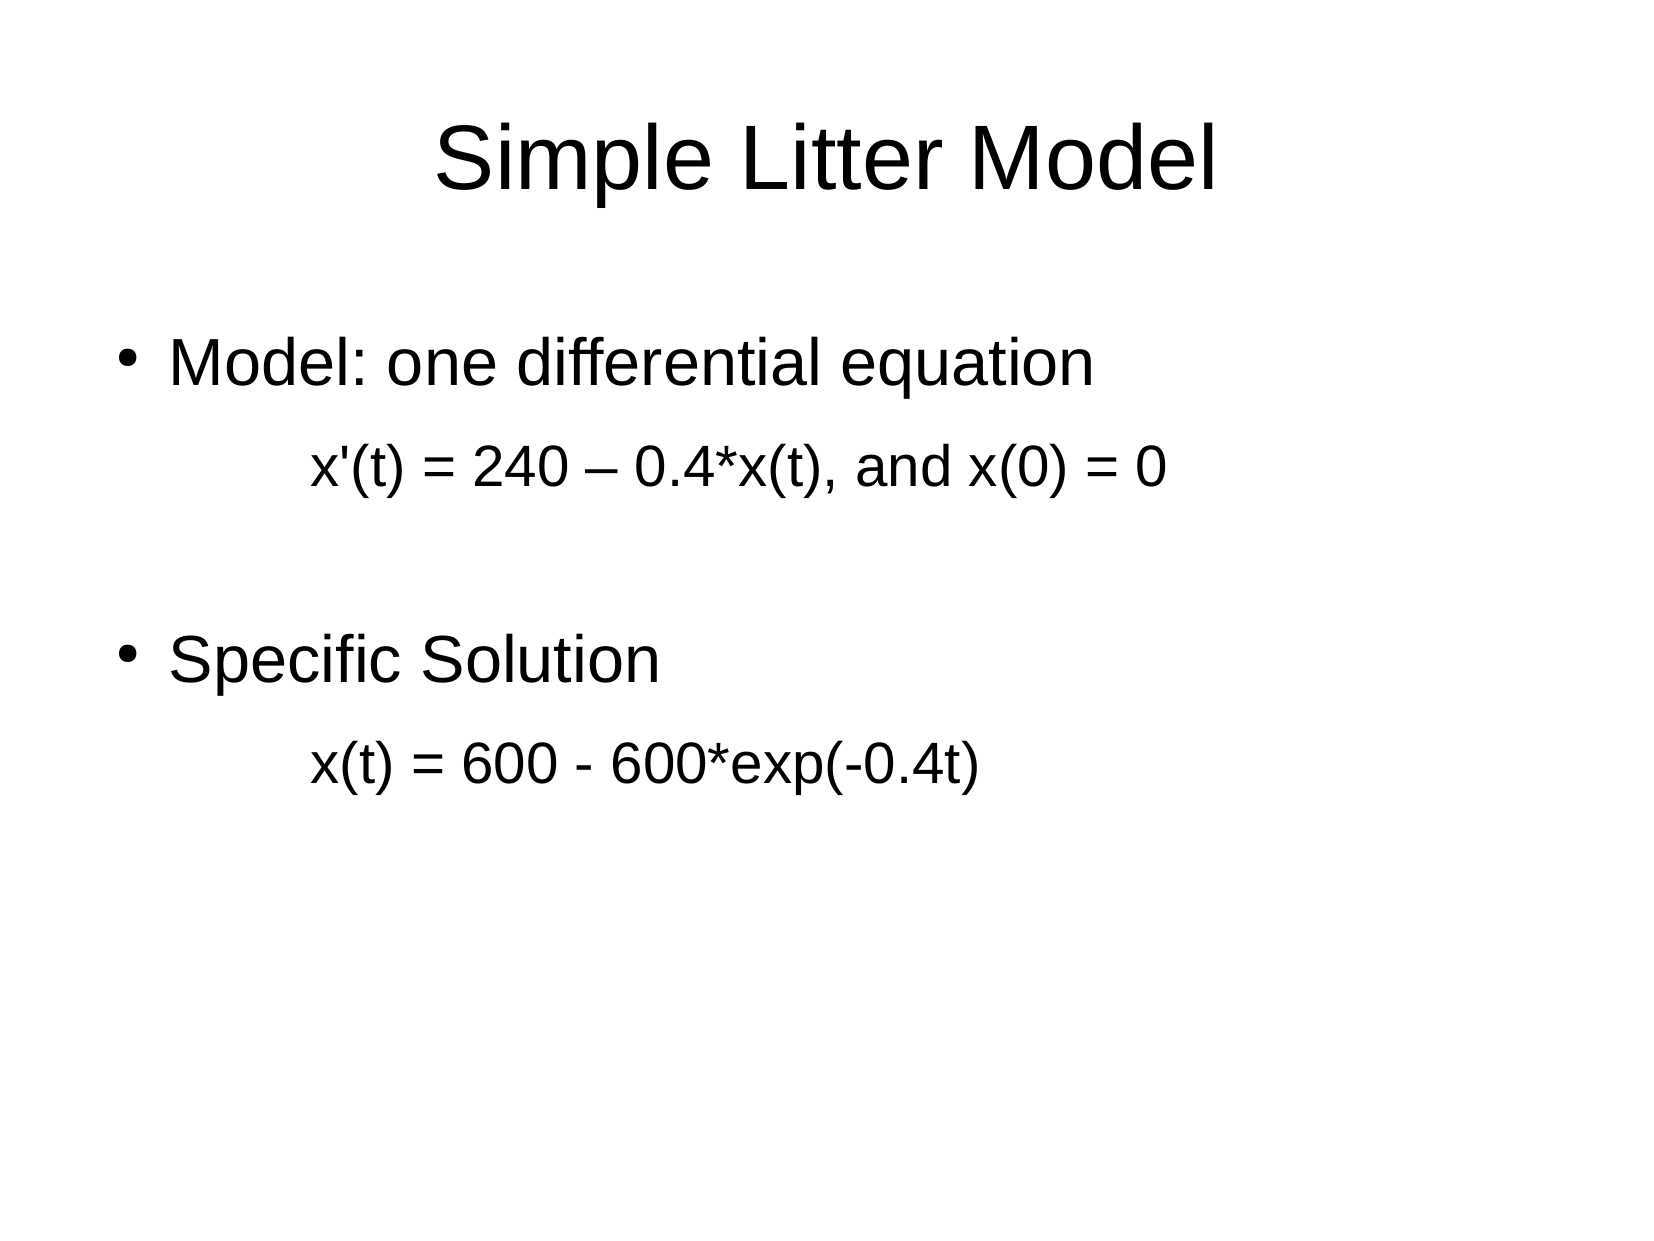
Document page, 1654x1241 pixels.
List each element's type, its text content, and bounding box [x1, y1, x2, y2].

title Simple Litter Model [82, 49, 1571, 257]
list Model: one differential equation x'(t) = 240 – 0.4*x(t), and x(0) = 0 Specific Solution x(t) = 600 - 600*exp(-0.4t) [80, 318, 1536, 1039]
